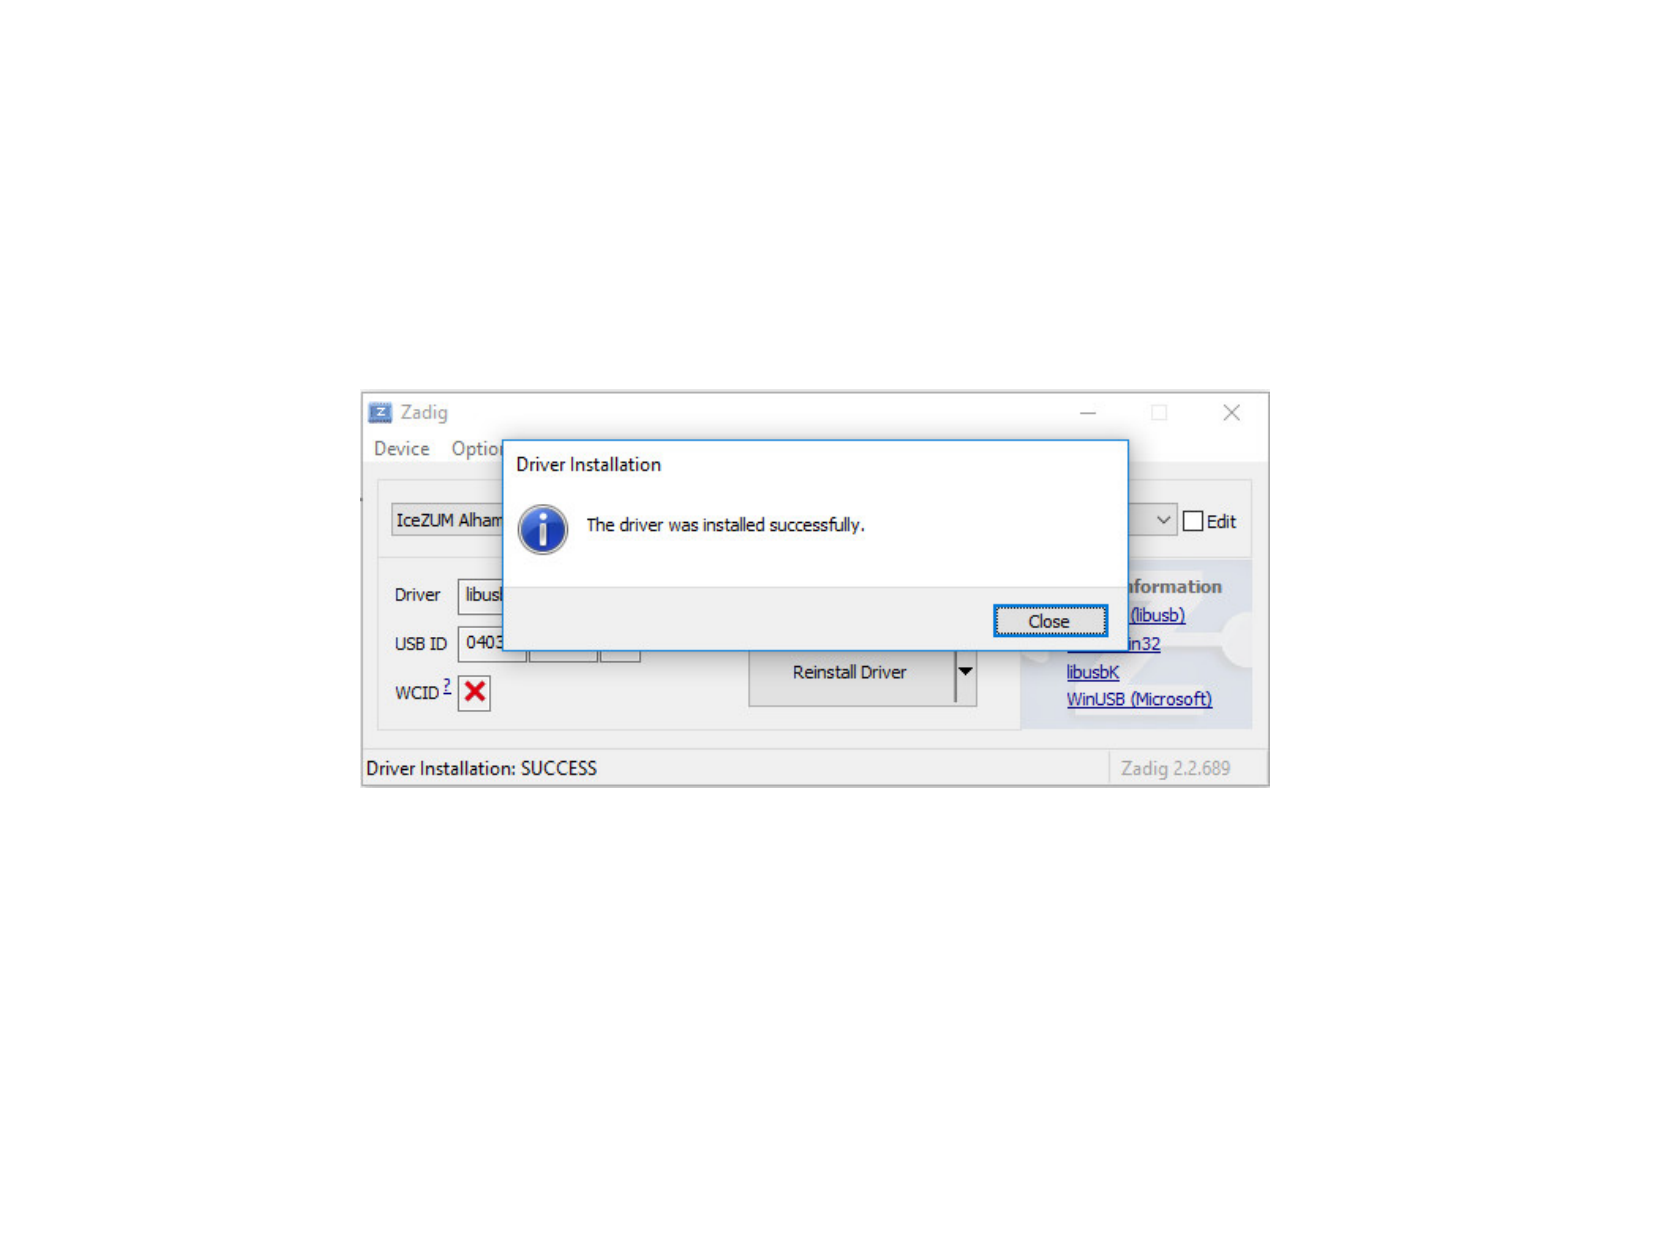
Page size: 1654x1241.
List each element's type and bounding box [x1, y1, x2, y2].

picture [360, 389, 1270, 788]
